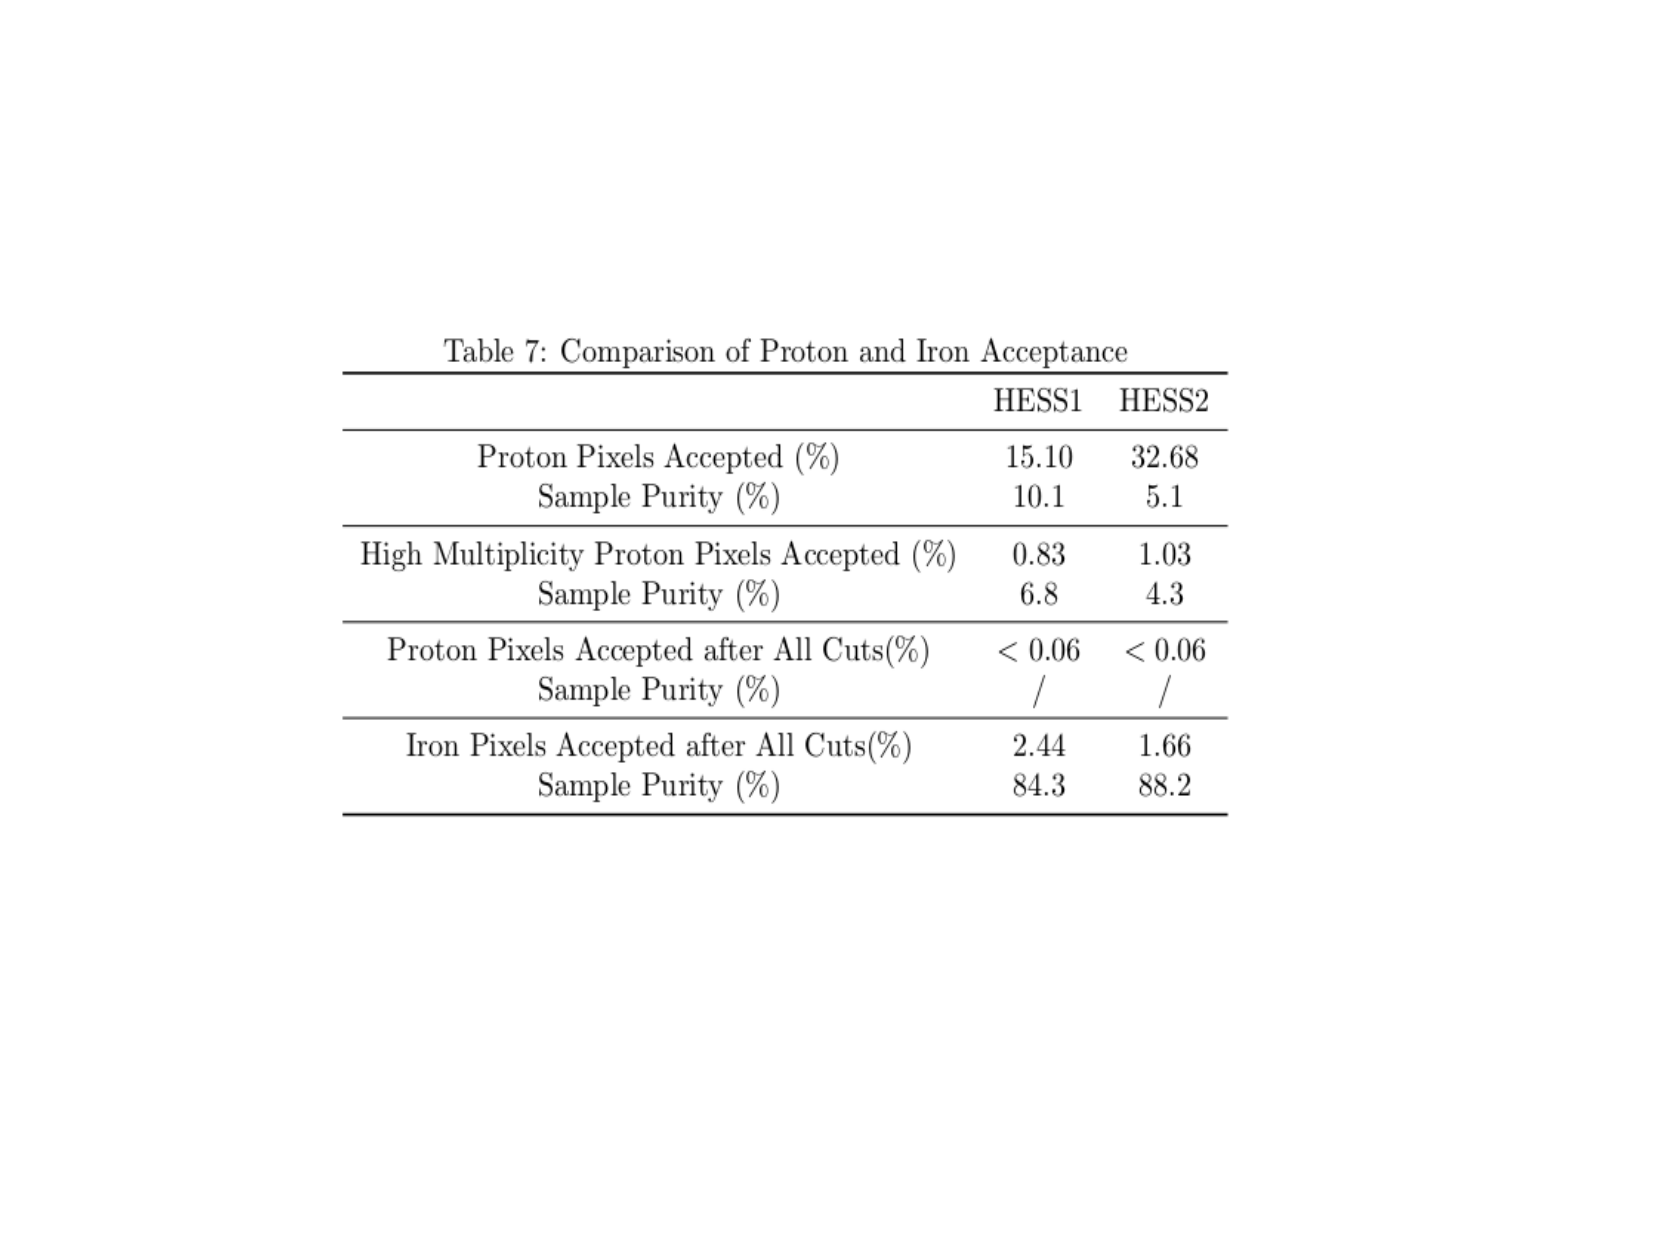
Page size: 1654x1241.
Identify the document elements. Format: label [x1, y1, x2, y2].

picture [240, 274, 1351, 946]
